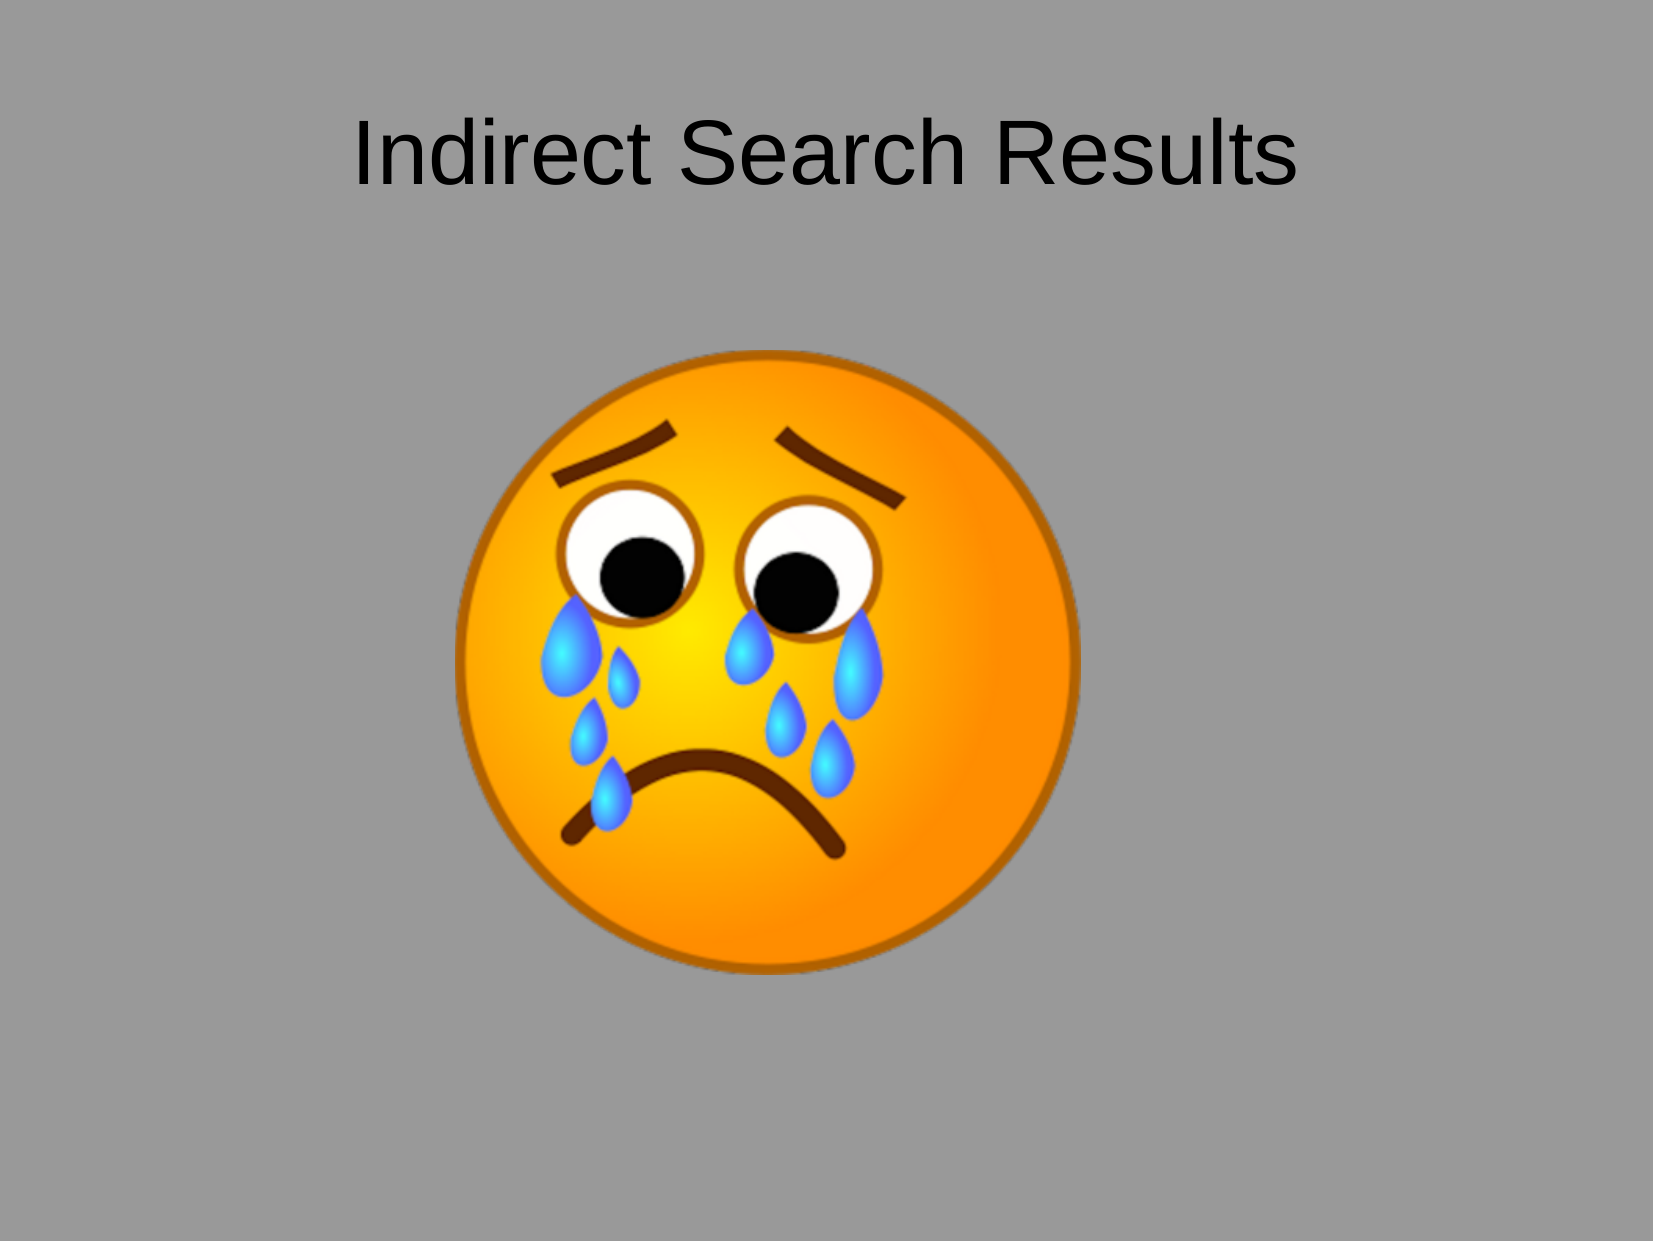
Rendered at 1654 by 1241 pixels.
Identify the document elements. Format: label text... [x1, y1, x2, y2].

title Indirect Search Results [82, 49, 1571, 257]
picture [455, 350, 1081, 976]
